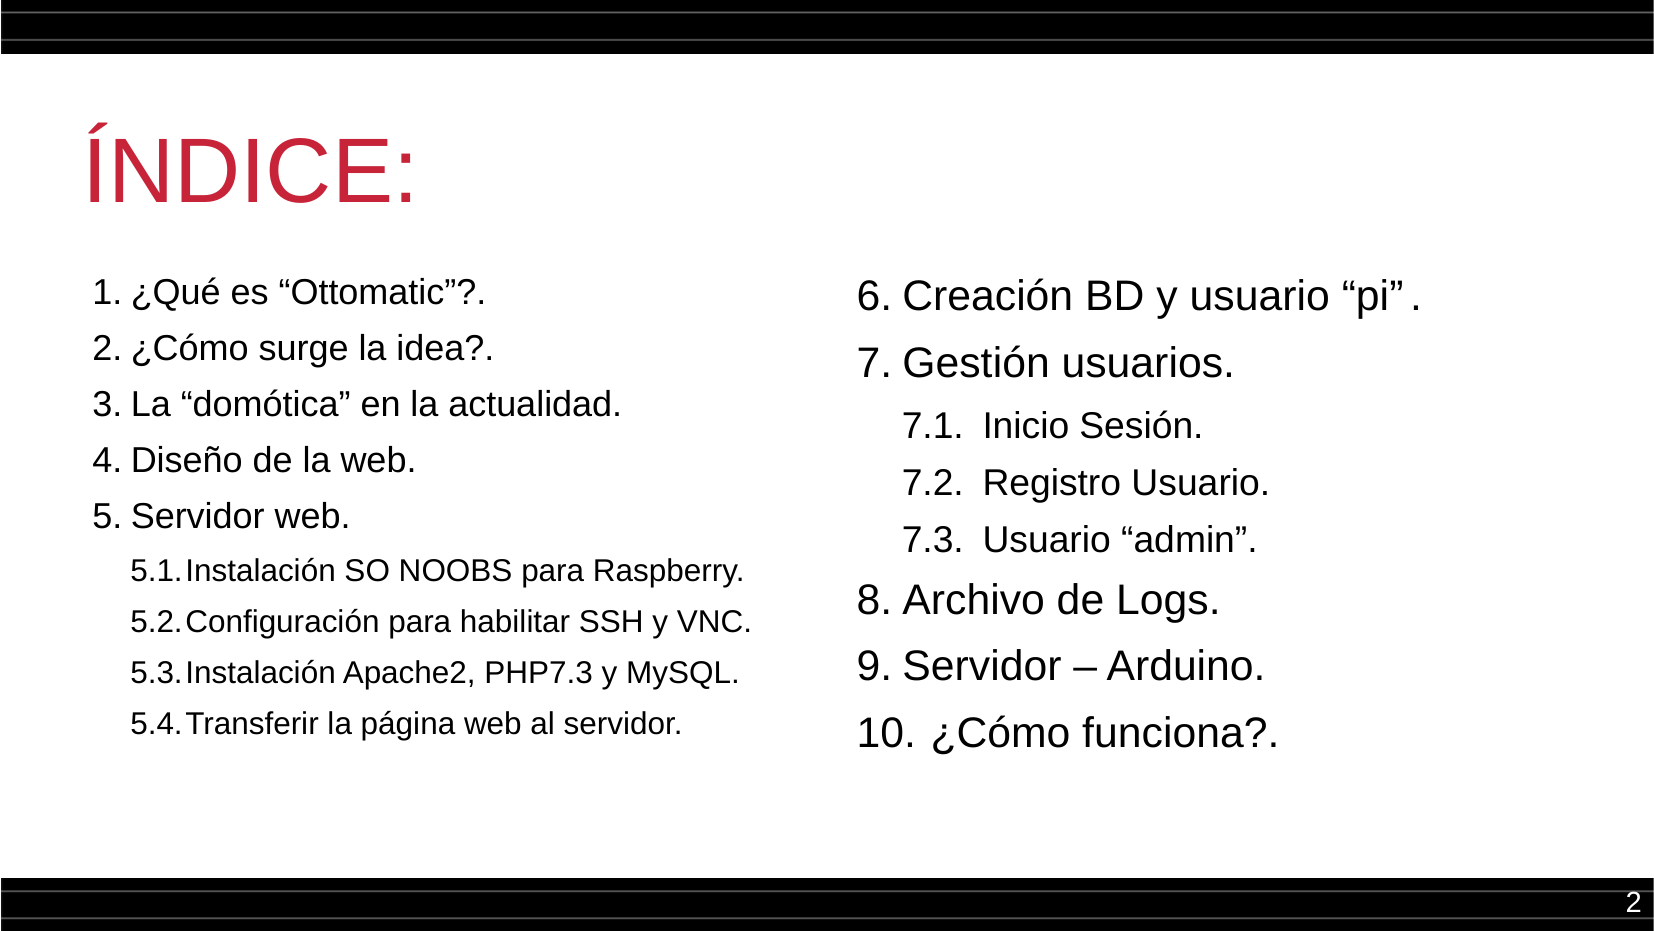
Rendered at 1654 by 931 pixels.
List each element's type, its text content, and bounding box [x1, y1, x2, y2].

picture [1, 878, 1654, 931]
list Creación BD y usuario “pi” . Gestión usuarios. Inicio Sesión. Registro Usuario. Usuario “admin”. Archivo de Logs. Servidor – Arduino. ¿Cómo funciona?. [845, 271, 1572, 758]
list ¿Qué es “Ottomatic”?. ¿Cómo surge la idea?. La “domótica” en la actualidad. Diseño de la web. Servidor web. Instalación SO NOOBS para Raspberry. Configuración para habilitar SSH y VNC. Instalación Apache2, PHP7.3 y MySQL. Transferir la página web al servidor. [82, 271, 809, 758]
picture [1, 0, 1654, 54]
title ÍNDICE: [82, 92, 1571, 249]
